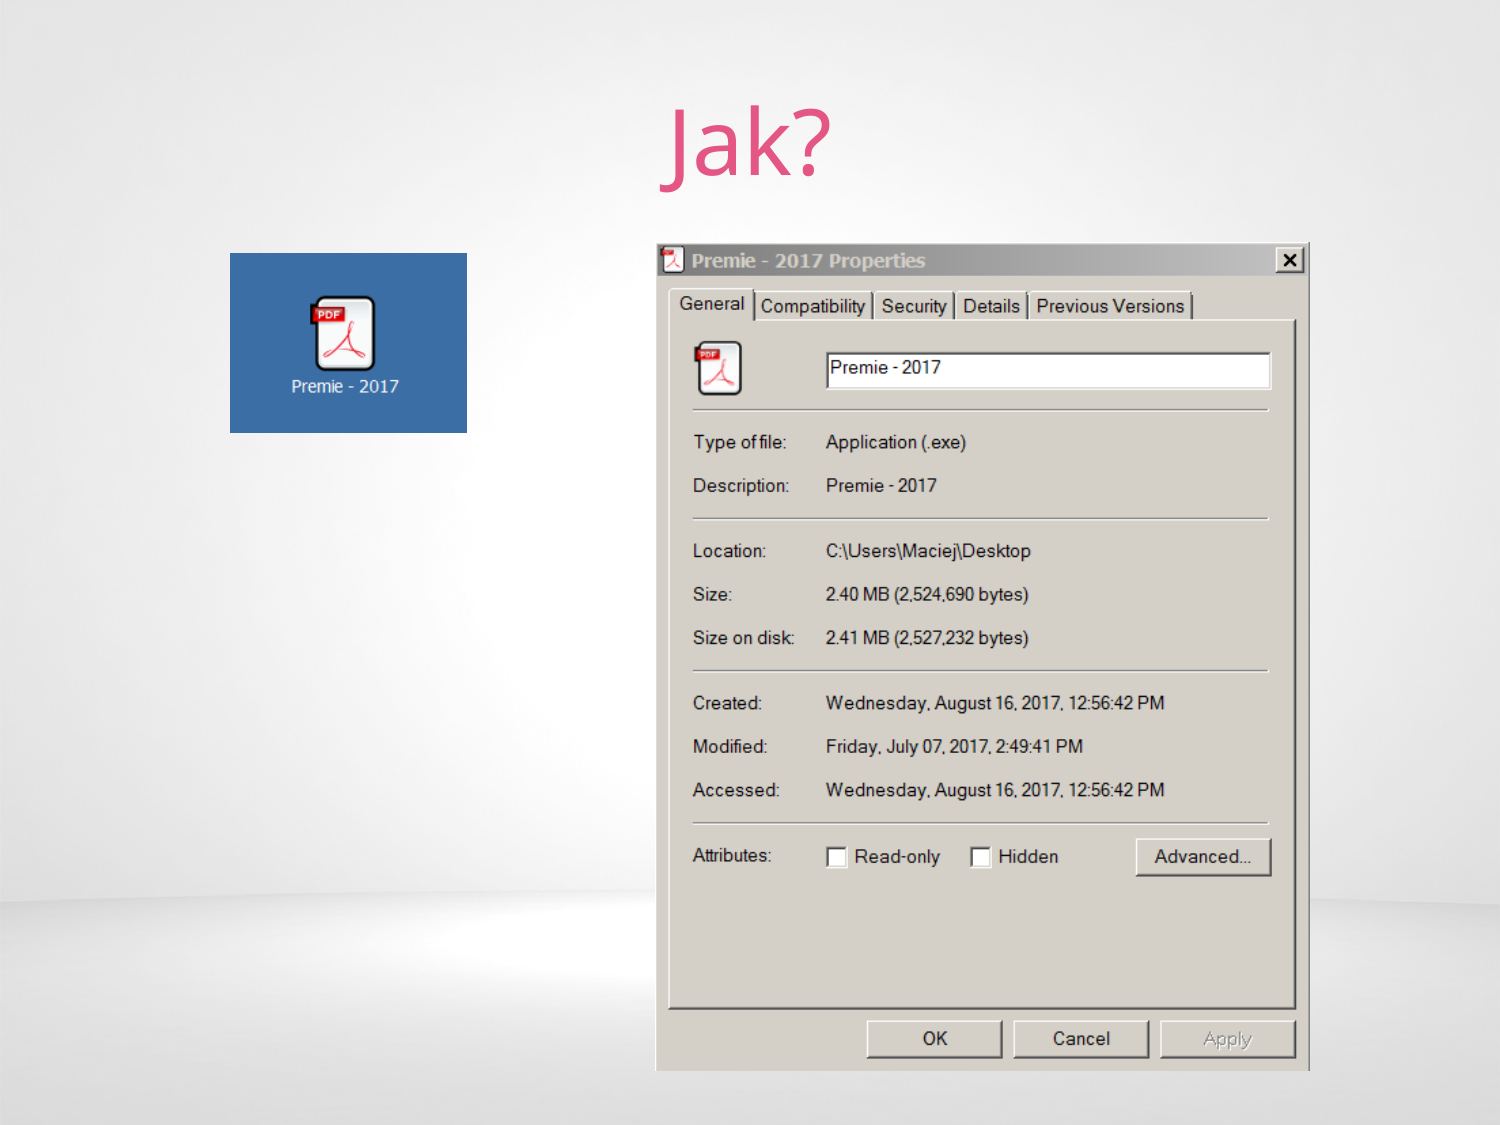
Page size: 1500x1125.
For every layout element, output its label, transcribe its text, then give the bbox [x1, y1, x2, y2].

picture [0, 0, 1500, 1125]
title Jak? [75, 45, 1425, 233]
